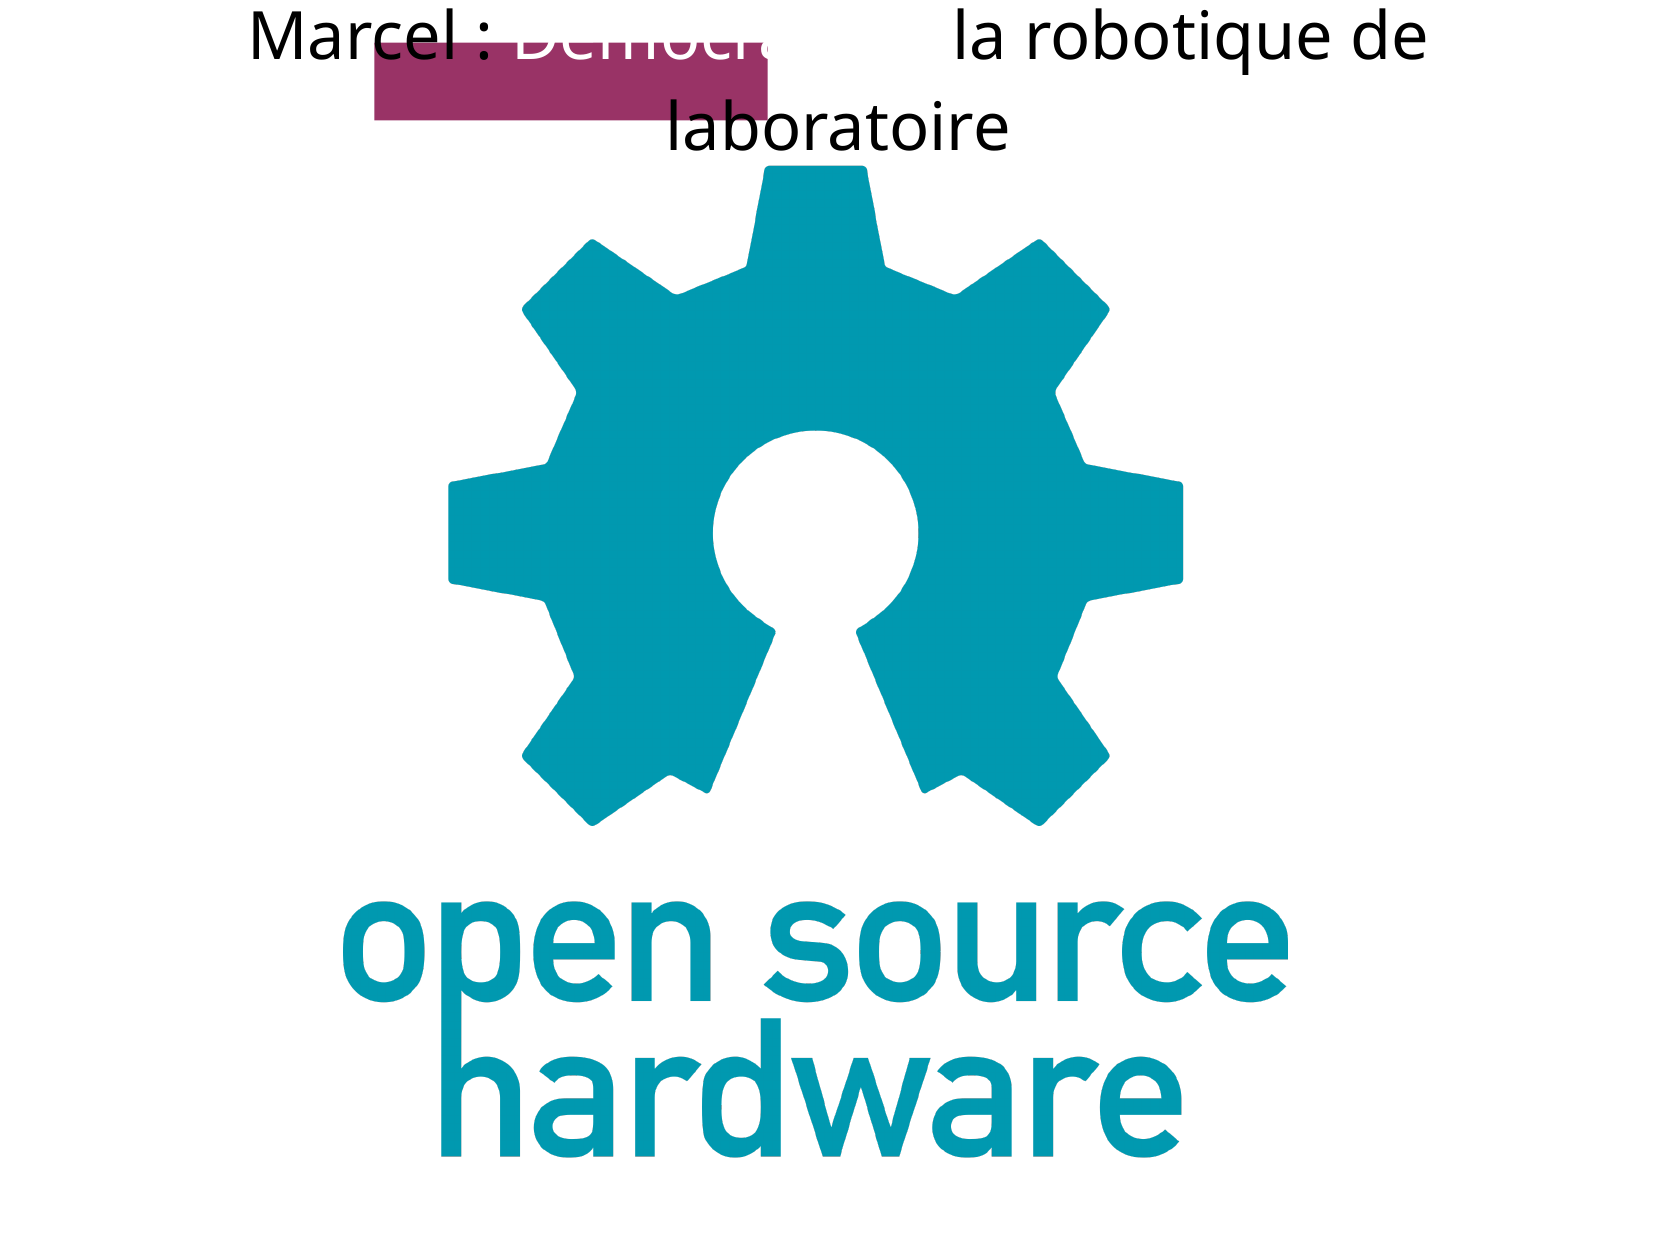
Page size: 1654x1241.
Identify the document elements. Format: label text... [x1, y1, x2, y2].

picture [343, 165, 1288, 1158]
title Marcel : Démocratiser la robotique de laboratoire [94, 35, 1583, 123]
